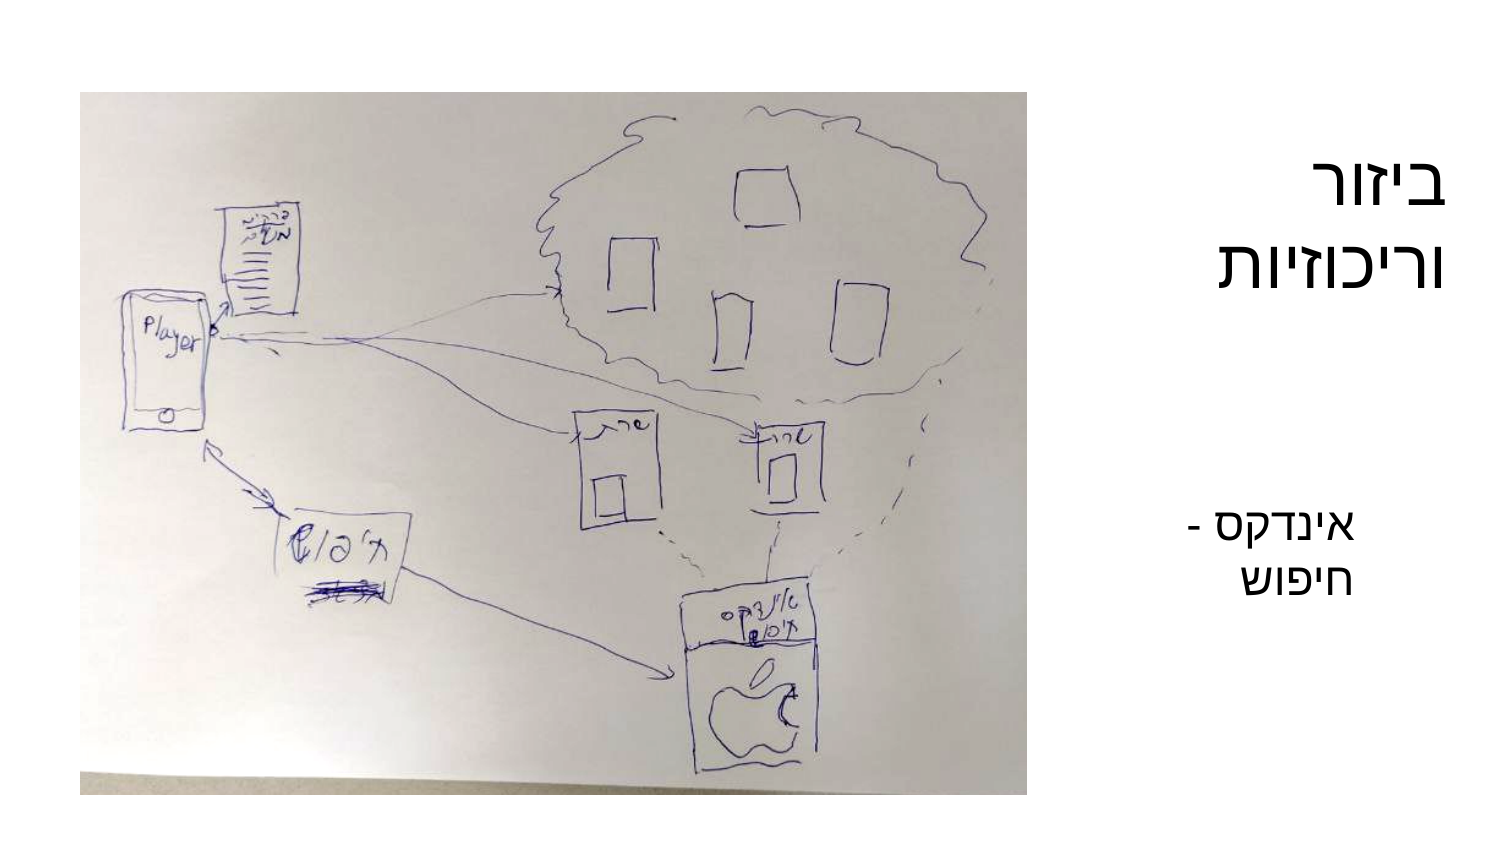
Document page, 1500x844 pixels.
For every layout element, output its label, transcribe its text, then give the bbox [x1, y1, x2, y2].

text_box אינדקס - חיפוש [1060, 479, 1370, 620]
picture [80, 92, 1027, 795]
title ביזור וריכוזיות [1058, 122, 1463, 236]
